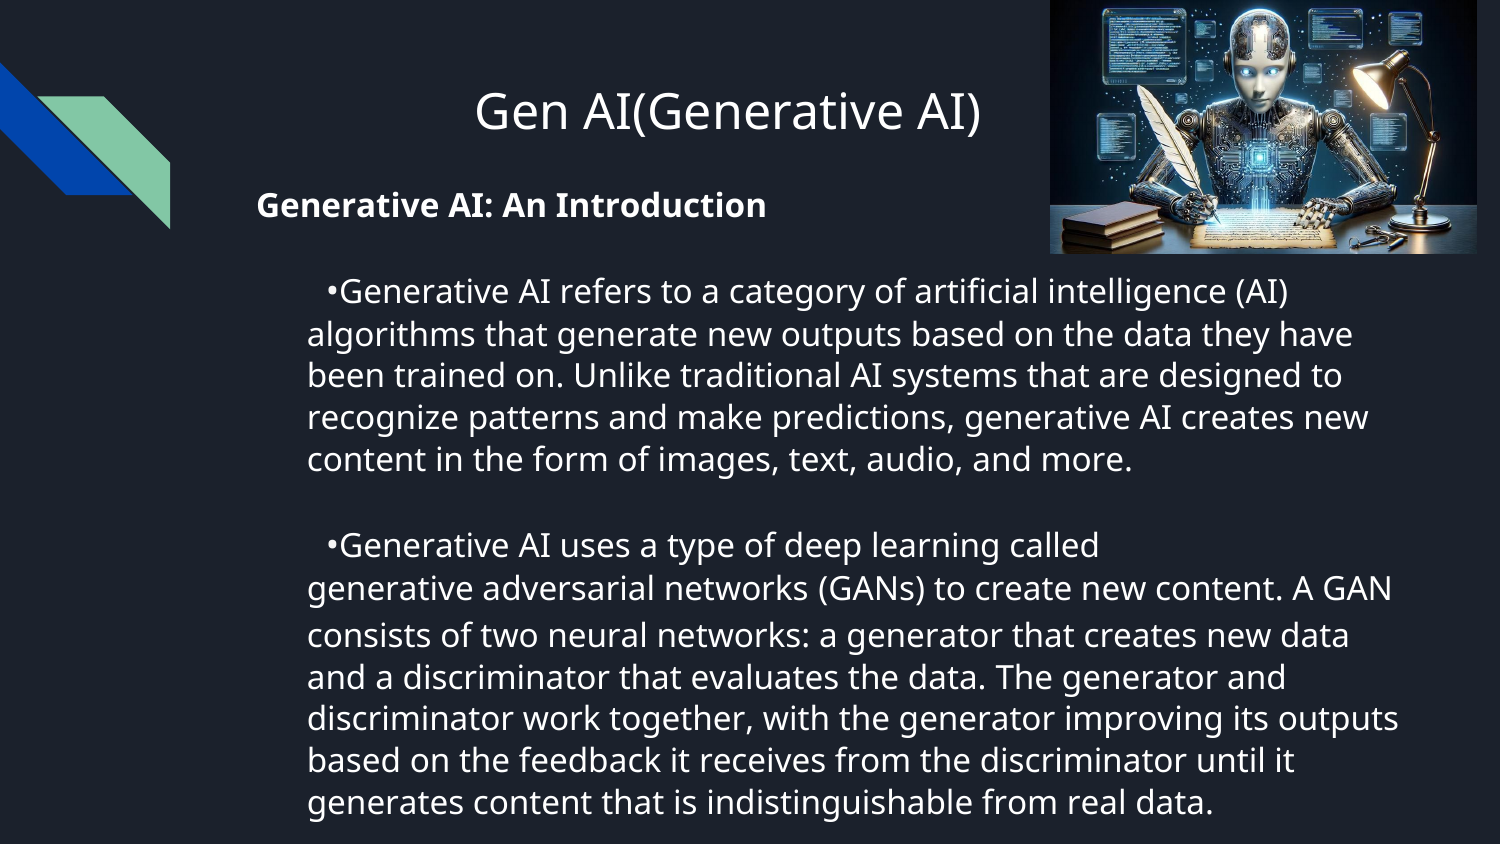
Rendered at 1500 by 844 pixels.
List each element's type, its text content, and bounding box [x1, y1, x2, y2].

list Generative AI: An Introduction •Generative AI refers to a category of artificial intelligence (AI) algorithms that generate new outputs based on the data they have been trained on. Unlike traditional AI systems that are designed to recognize patterns and make predictions, generative AI creates new content in the form of images, text, audio, and more. •Generative AI uses a type of deep learning called generative adversarial networks (GANs) to create new content. A GAN consists of two neural networks: a generator that creates new data and a discriminator that evaluates the data. The generator and discriminator work together, with the generator improving its outputs based on the feedback it receives from the discriminator until it generates content that is indistinguishable from real data. [141, 167, 1430, 844]
title Gen AI(Generative AI) [212, 64, 1050, 167]
picture [1050, 0, 1477, 254]
